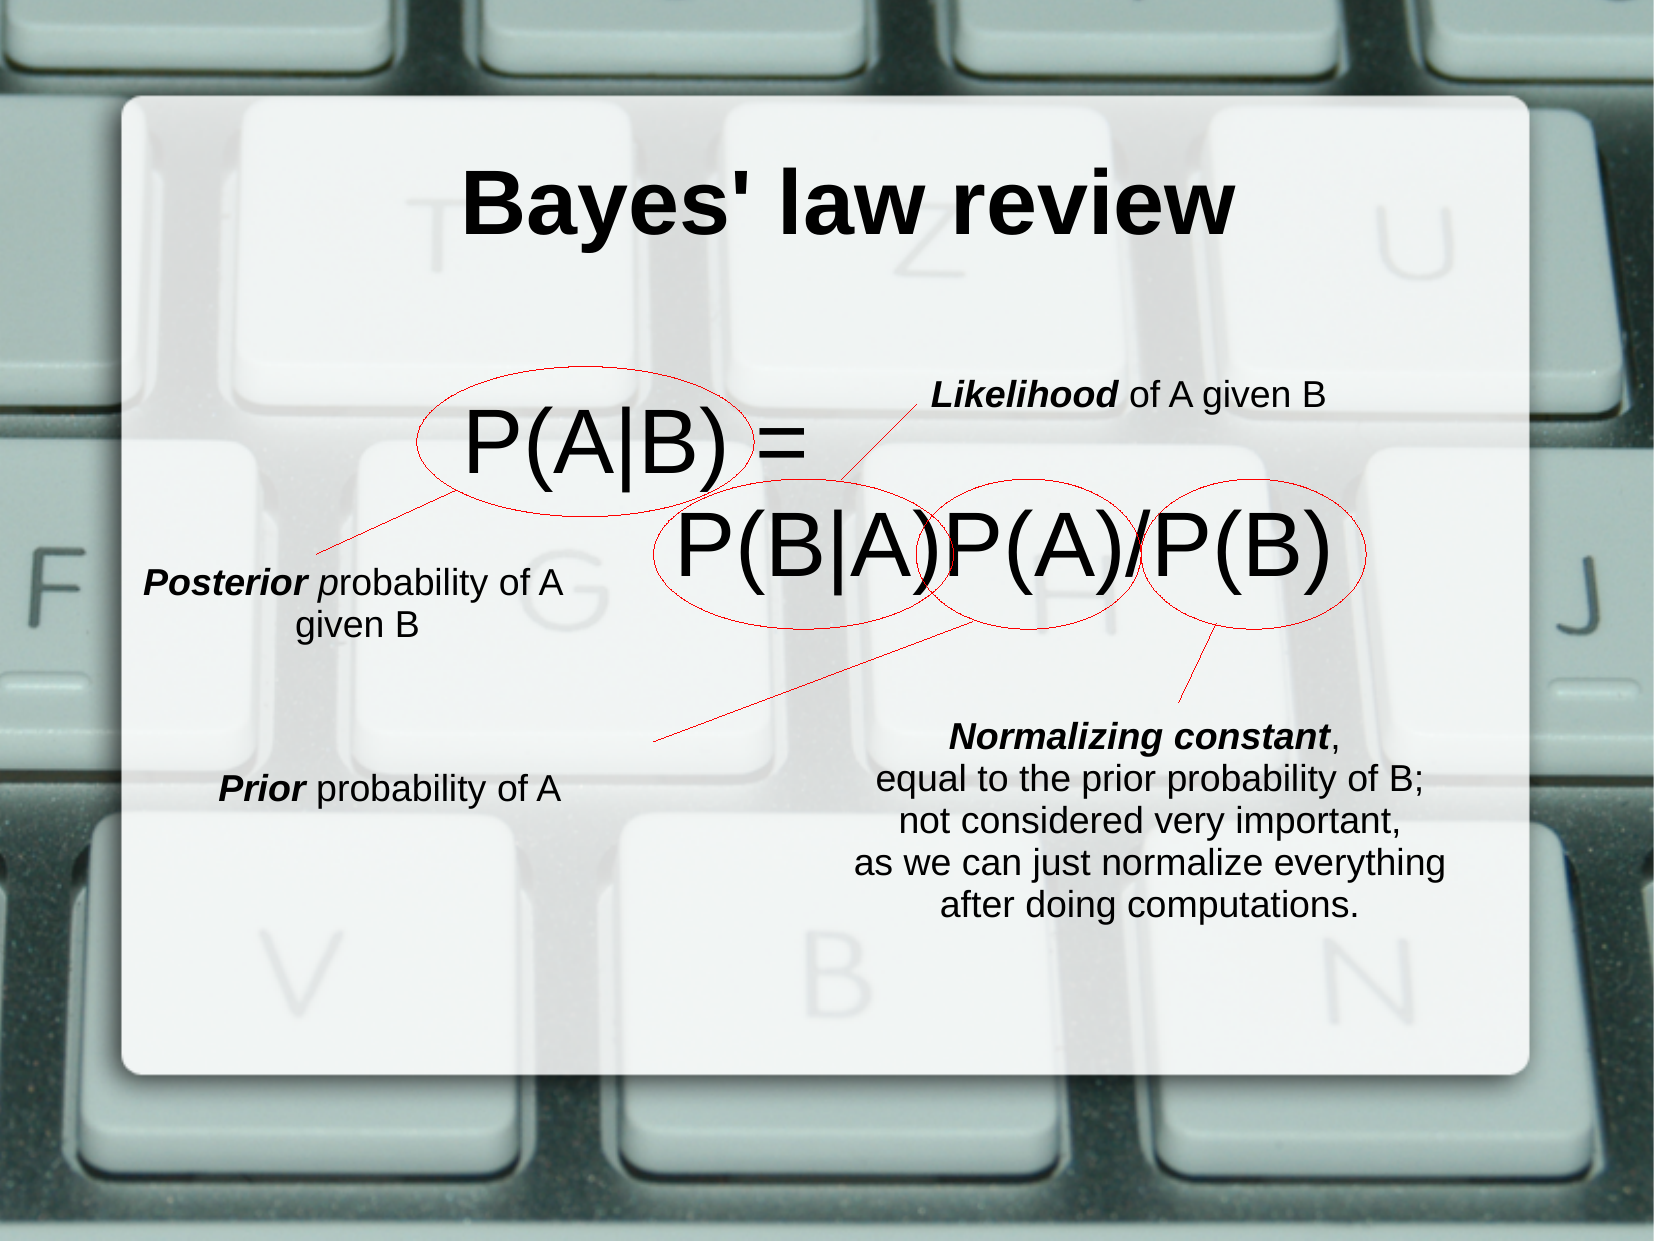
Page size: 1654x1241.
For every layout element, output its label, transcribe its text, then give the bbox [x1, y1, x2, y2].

title Bayes' law review [421, 123, 1277, 283]
title P(A|B) = P(B|A)P(A)/P(B) [90, 390, 1461, 596]
text_box Likelihood of A given B [916, 366, 1343, 425]
text_box Prior probability of A [203, 759, 601, 863]
text_box Normalizing constant, equal to the prior probability of B; not considered very important, as we can just normalize everything after doing computations. [839, 708, 1461, 935]
text_box Posterior probability of A given B [128, 554, 587, 654]
picture [0, 0, 1654, 1241]
